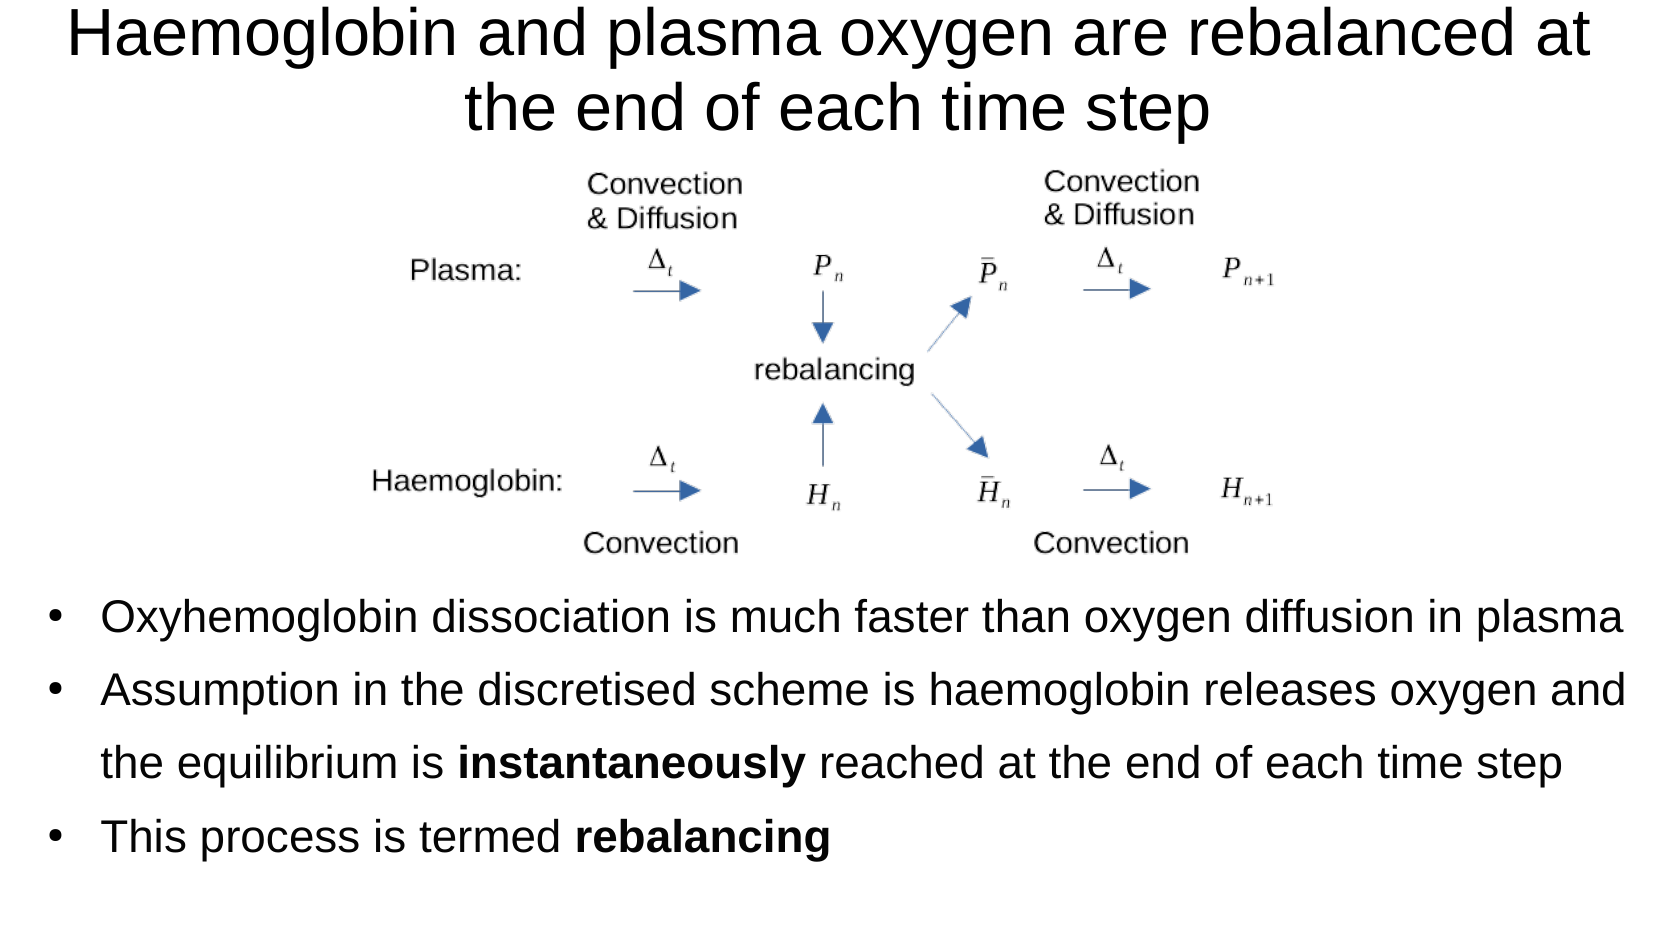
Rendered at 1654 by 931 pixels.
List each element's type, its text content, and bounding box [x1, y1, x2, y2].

title Haemoglobin and plasma oxygen are rebalanced at the end of each time step [0, 0, 1654, 148]
list Oxyhemoglobin dissociation is much faster than oxygen diffusion in plasma Assumption in the discretised scheme is haemoglobin releases oxygen and the equilibrium is instantaneously reached at the end of each time step This process is termed rebalancing [29, 590, 1654, 886]
picture [367, 153, 1294, 573]
